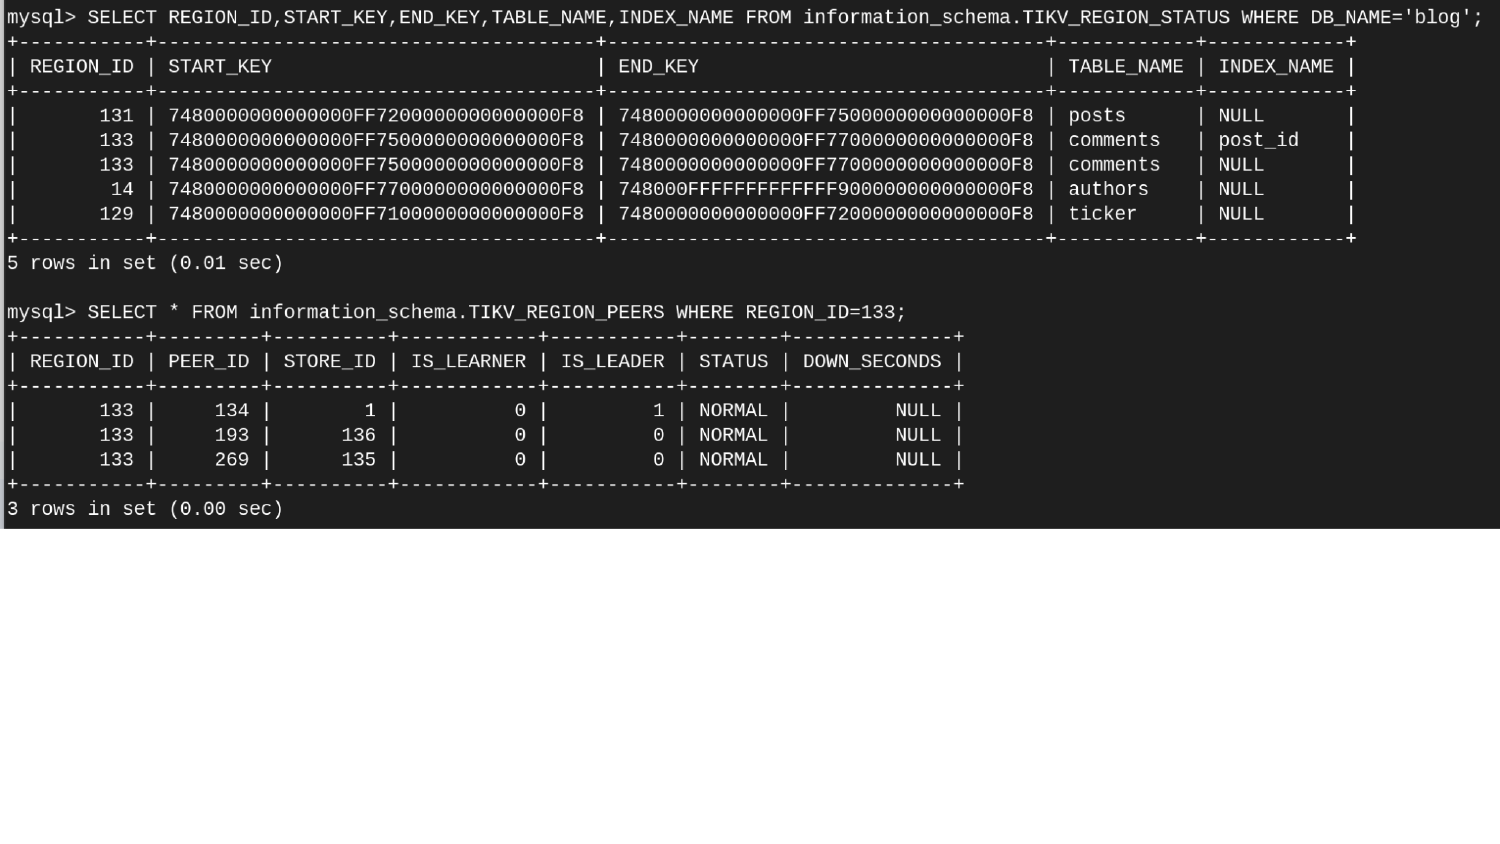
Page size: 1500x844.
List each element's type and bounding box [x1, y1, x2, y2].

picture [0, 0, 1500, 529]
